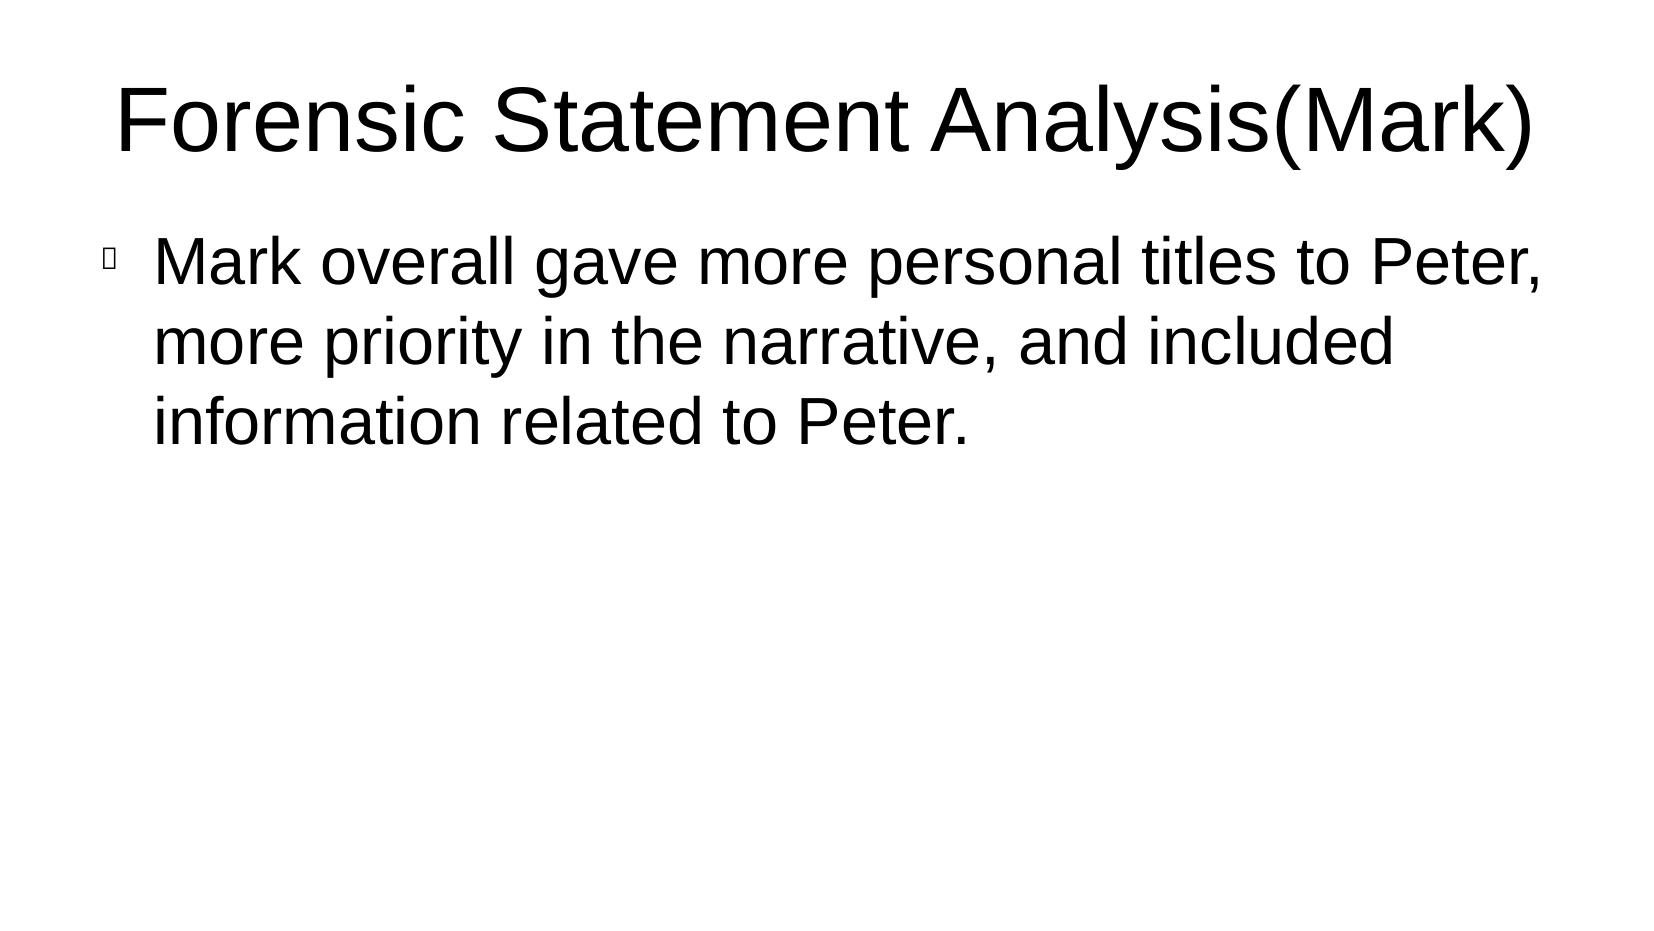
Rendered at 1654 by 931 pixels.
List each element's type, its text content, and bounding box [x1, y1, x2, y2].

list Mark overall gave more personal titles to Peter, more priority in the narrative, and included information related to Peter. [82, 217, 1571, 757]
title Forensic Statement Analysis(Mark) [82, 37, 1571, 193]
